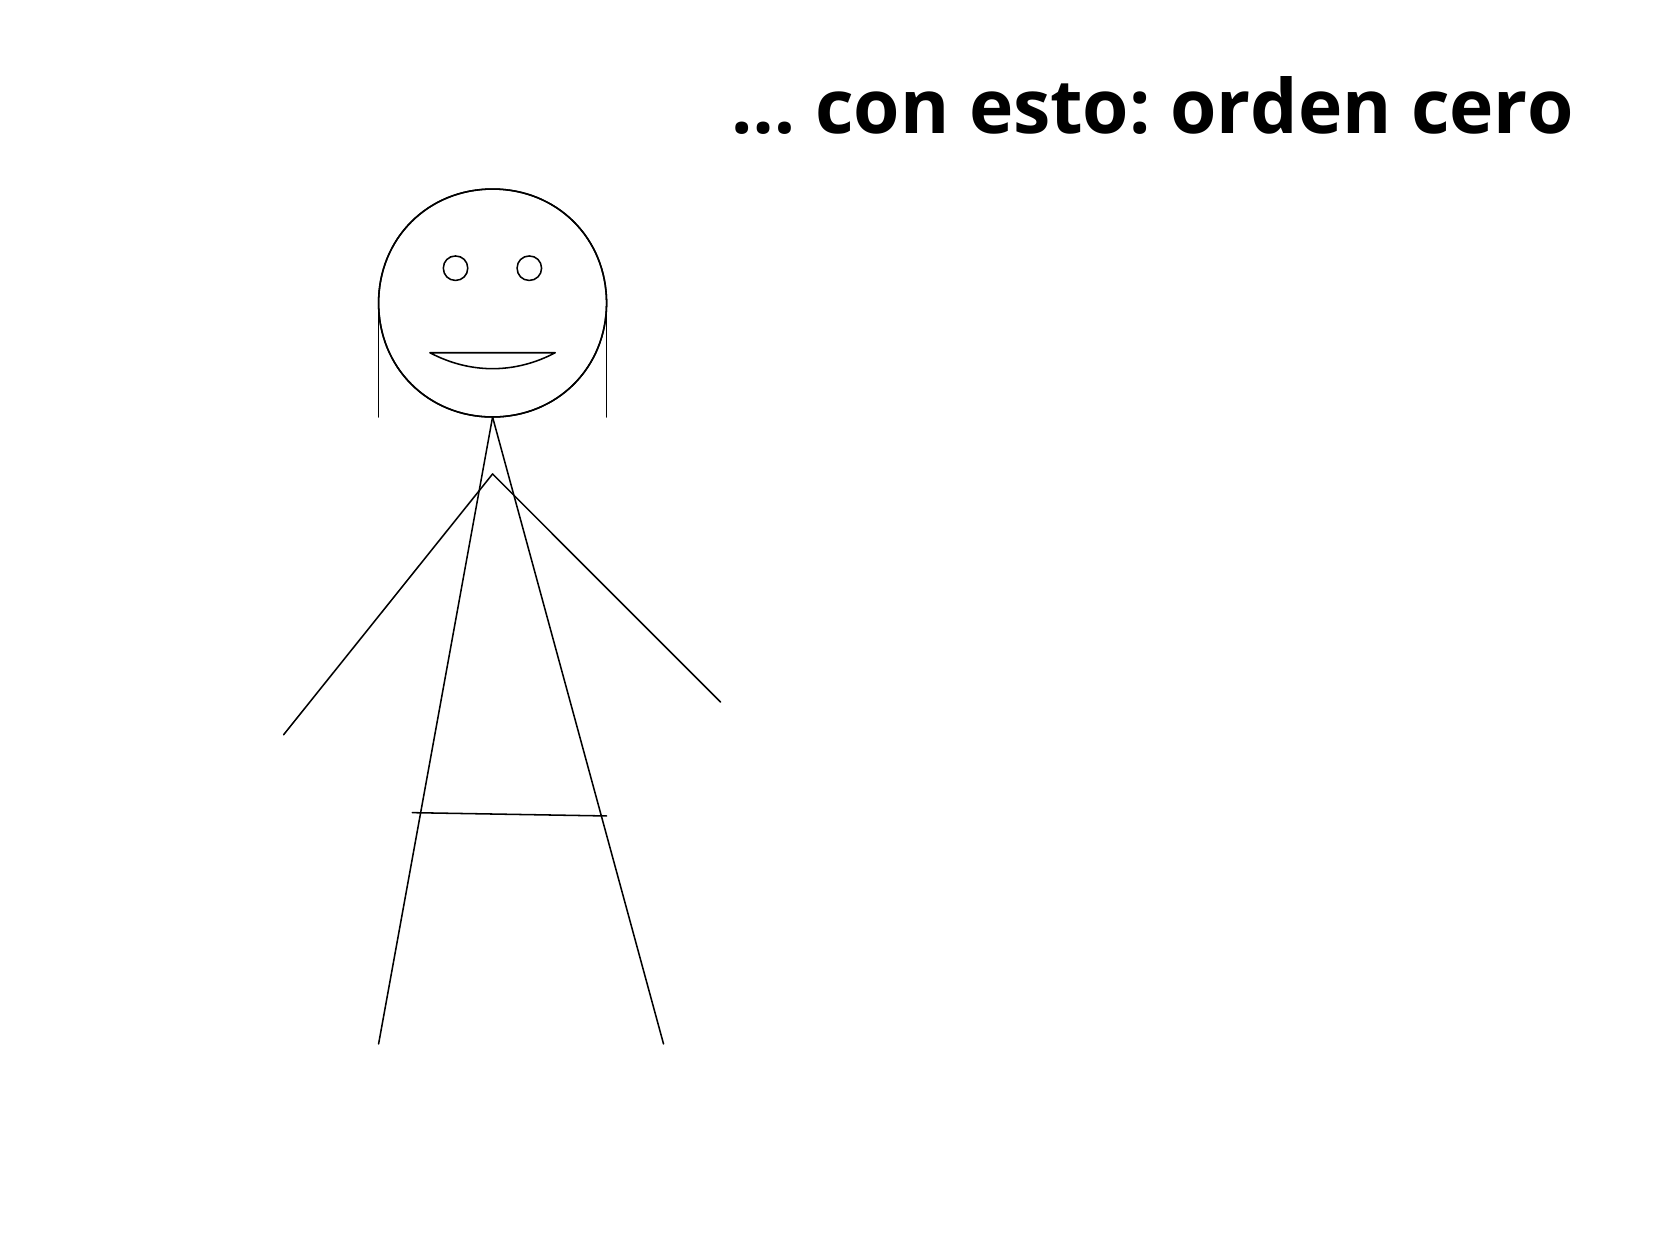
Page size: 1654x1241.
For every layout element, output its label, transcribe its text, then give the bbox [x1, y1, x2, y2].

text_box … con esto: orden cero [86, 49, 1575, 151]
text_box [283, 189, 721, 1044]
